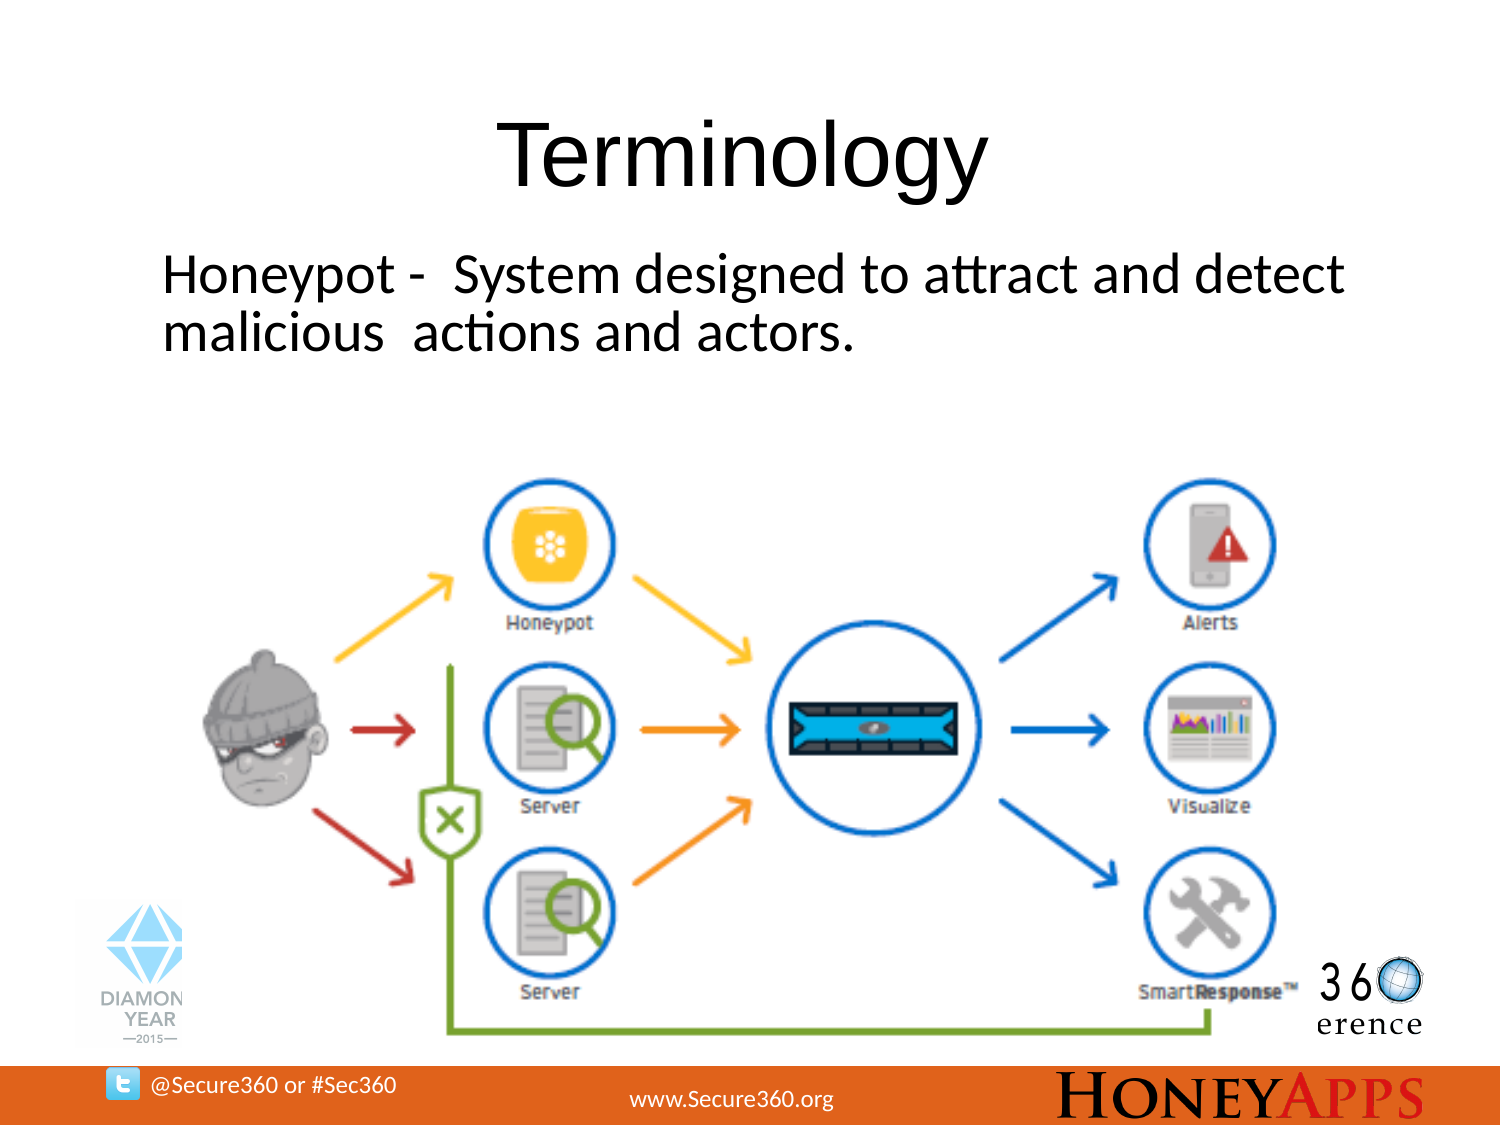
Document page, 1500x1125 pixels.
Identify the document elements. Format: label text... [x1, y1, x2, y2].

title Terminology [105, 90, 1381, 221]
picture [106, 1067, 140, 1100]
text_box Honeypot - System designed to attract and detect malicious actions and actors. [147, 242, 1366, 461]
picture [75, 447, 1486, 1125]
